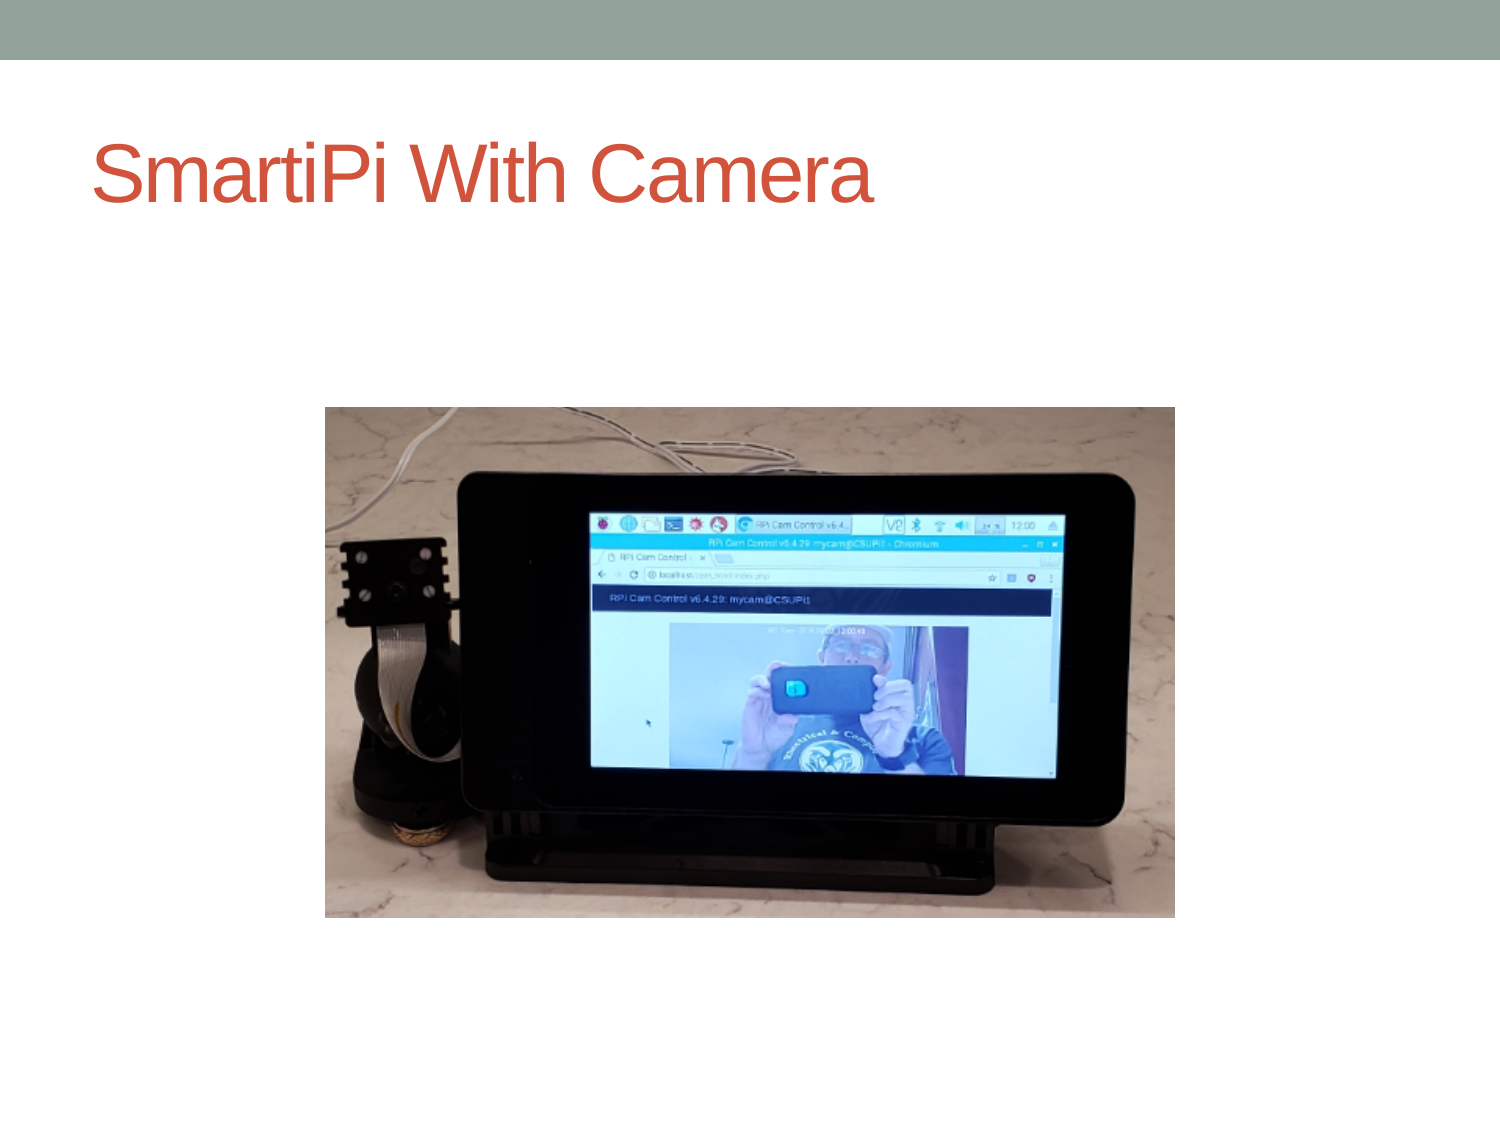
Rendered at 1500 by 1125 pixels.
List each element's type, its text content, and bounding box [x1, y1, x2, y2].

title SmartiPi With Camera [75, 87, 1425, 250]
picture [325, 407, 1175, 918]
